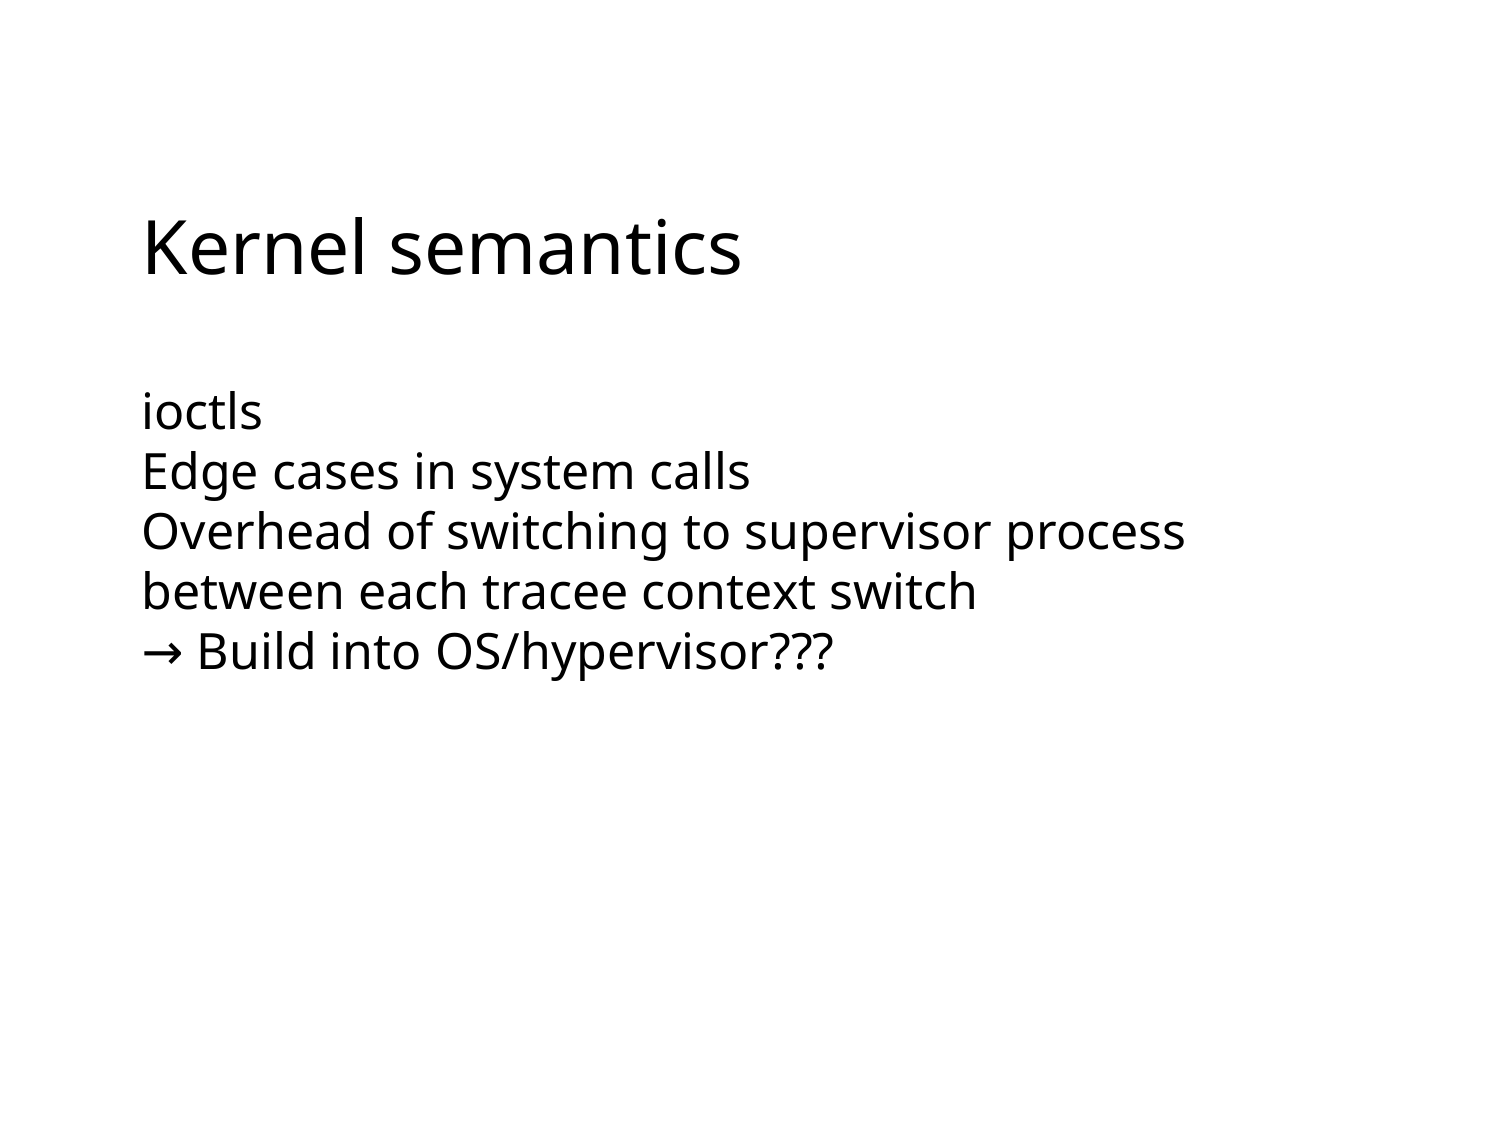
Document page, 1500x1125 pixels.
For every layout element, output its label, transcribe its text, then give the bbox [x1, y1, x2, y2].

text_box Kernel semantics ioctls Edge cases in system calls Overhead of switching to supervisor process between each tracee context switch → Build into OS/hypervisor??? [126, 192, 1335, 343]
